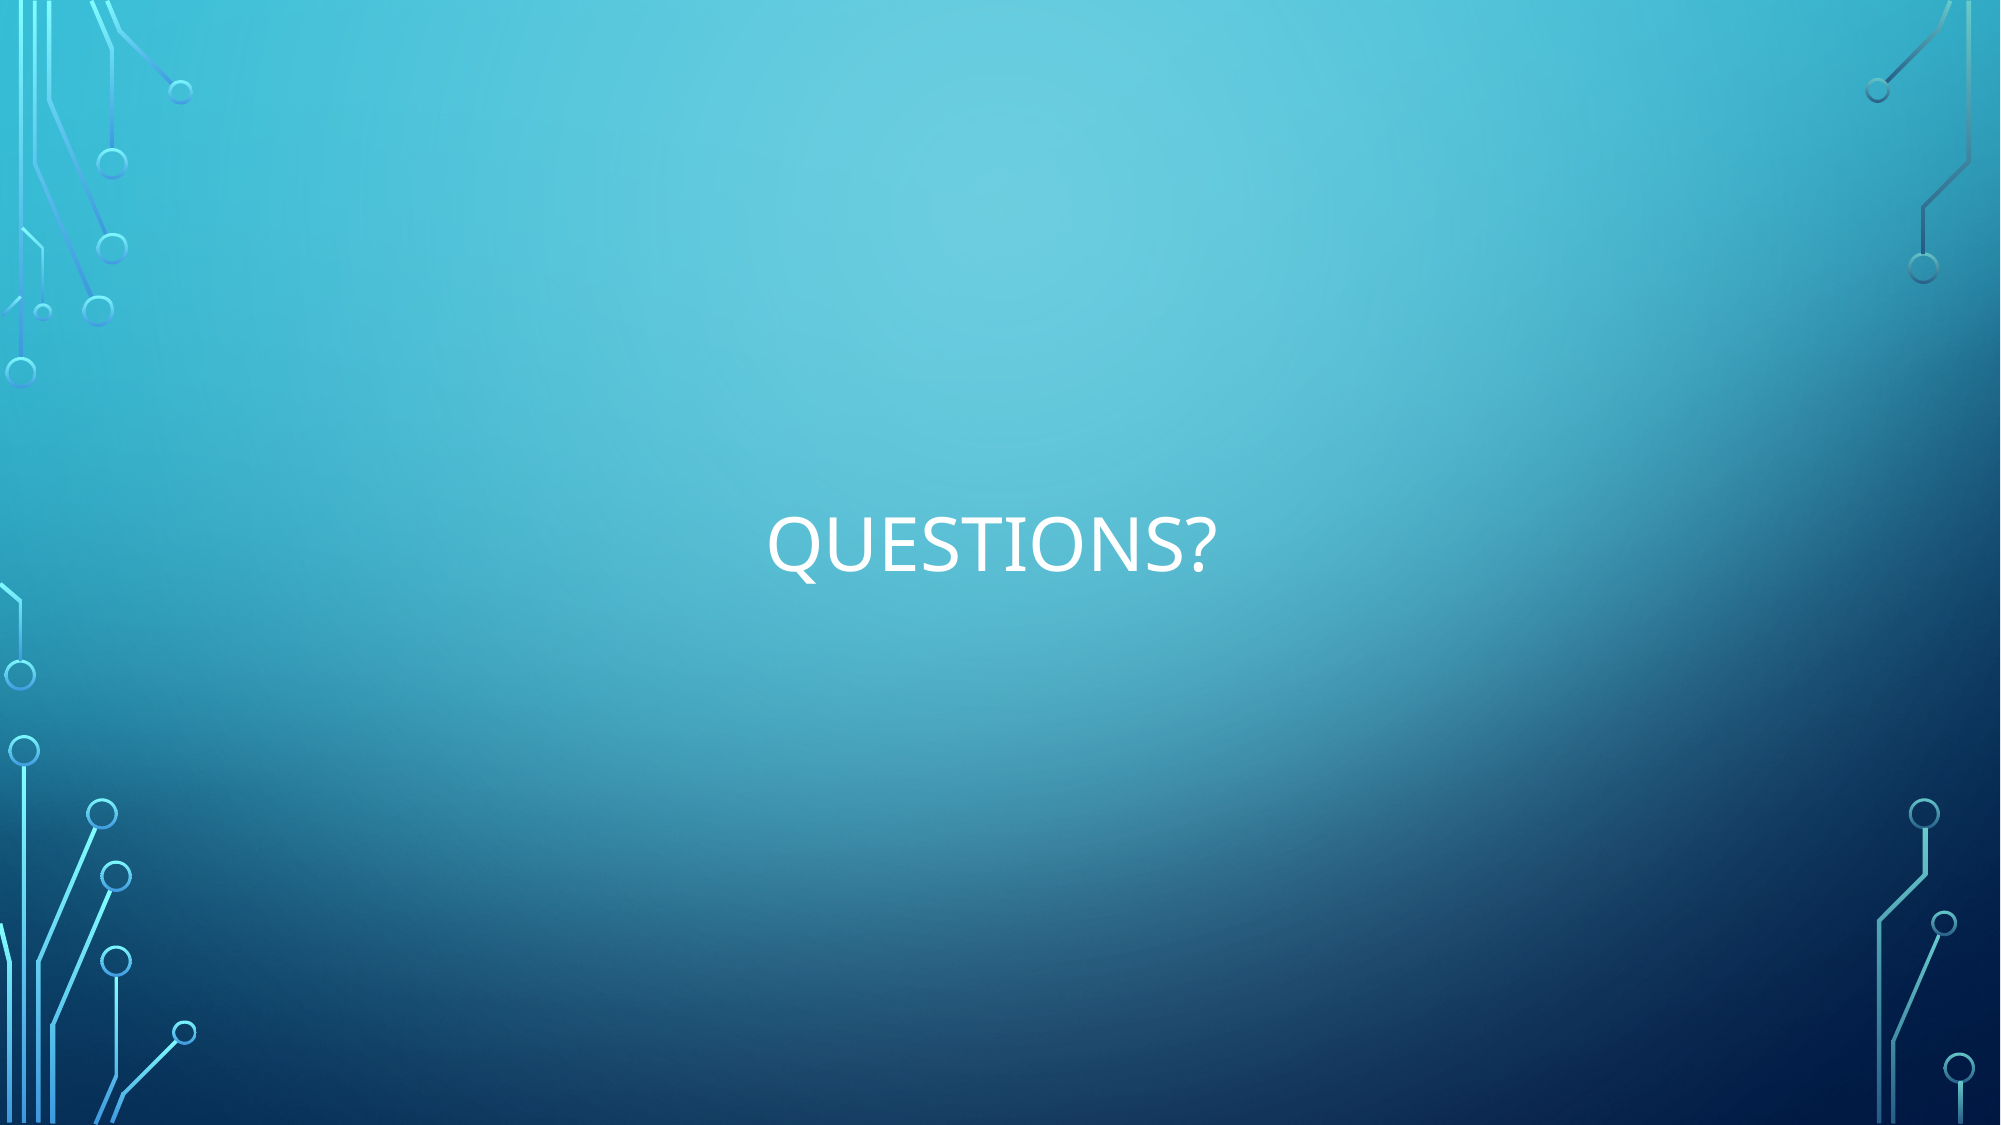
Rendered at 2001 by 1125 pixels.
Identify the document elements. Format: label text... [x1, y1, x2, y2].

title Questions? [750, 425, 1476, 669]
